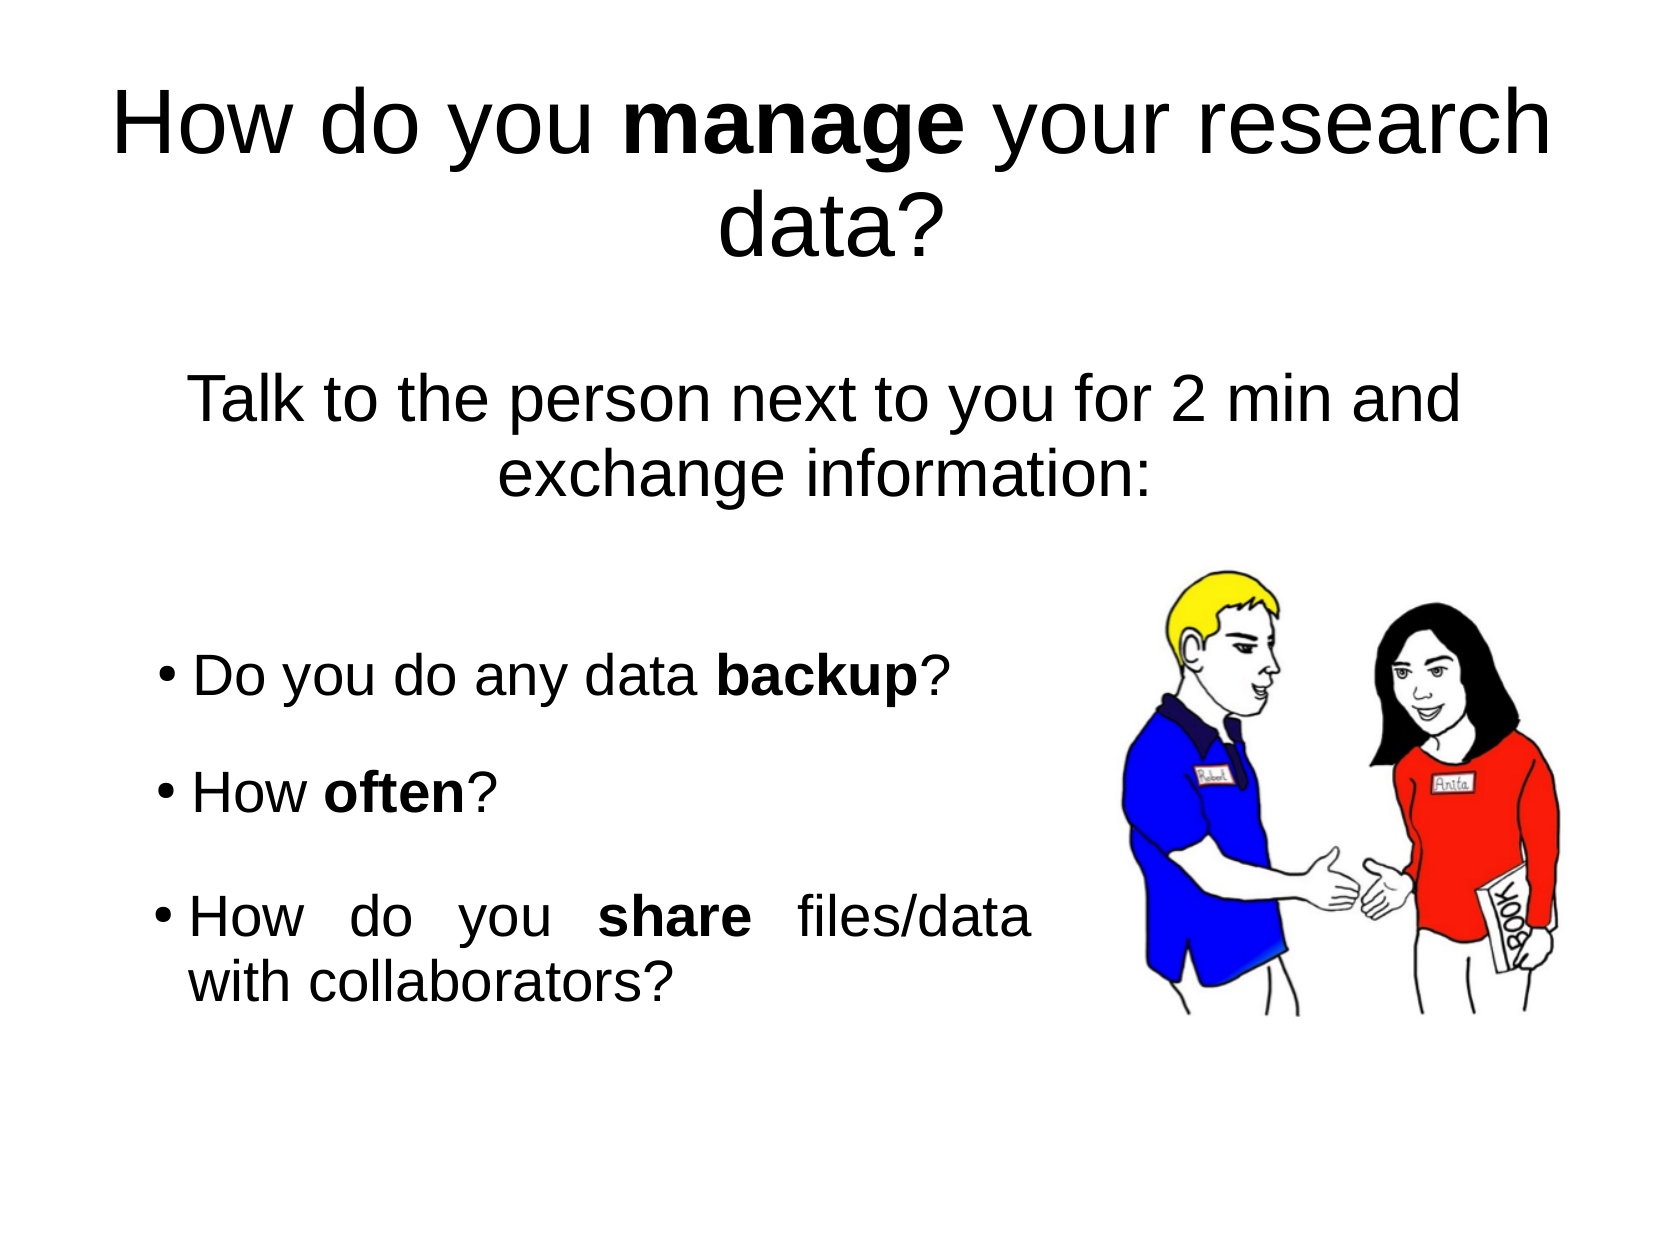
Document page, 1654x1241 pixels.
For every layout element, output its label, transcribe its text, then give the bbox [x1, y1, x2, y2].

title Do you do any data backup? [156, 600, 953, 750]
title How do you share files/data with collaborators? [152, 880, 1032, 1016]
title Talk to the person next to you for 2 min and exchange information: [105, 361, 1546, 511]
title How often? [135, 752, 520, 832]
title How do you manage your research data? [67, 70, 1598, 277]
picture [980, 531, 1654, 1017]
